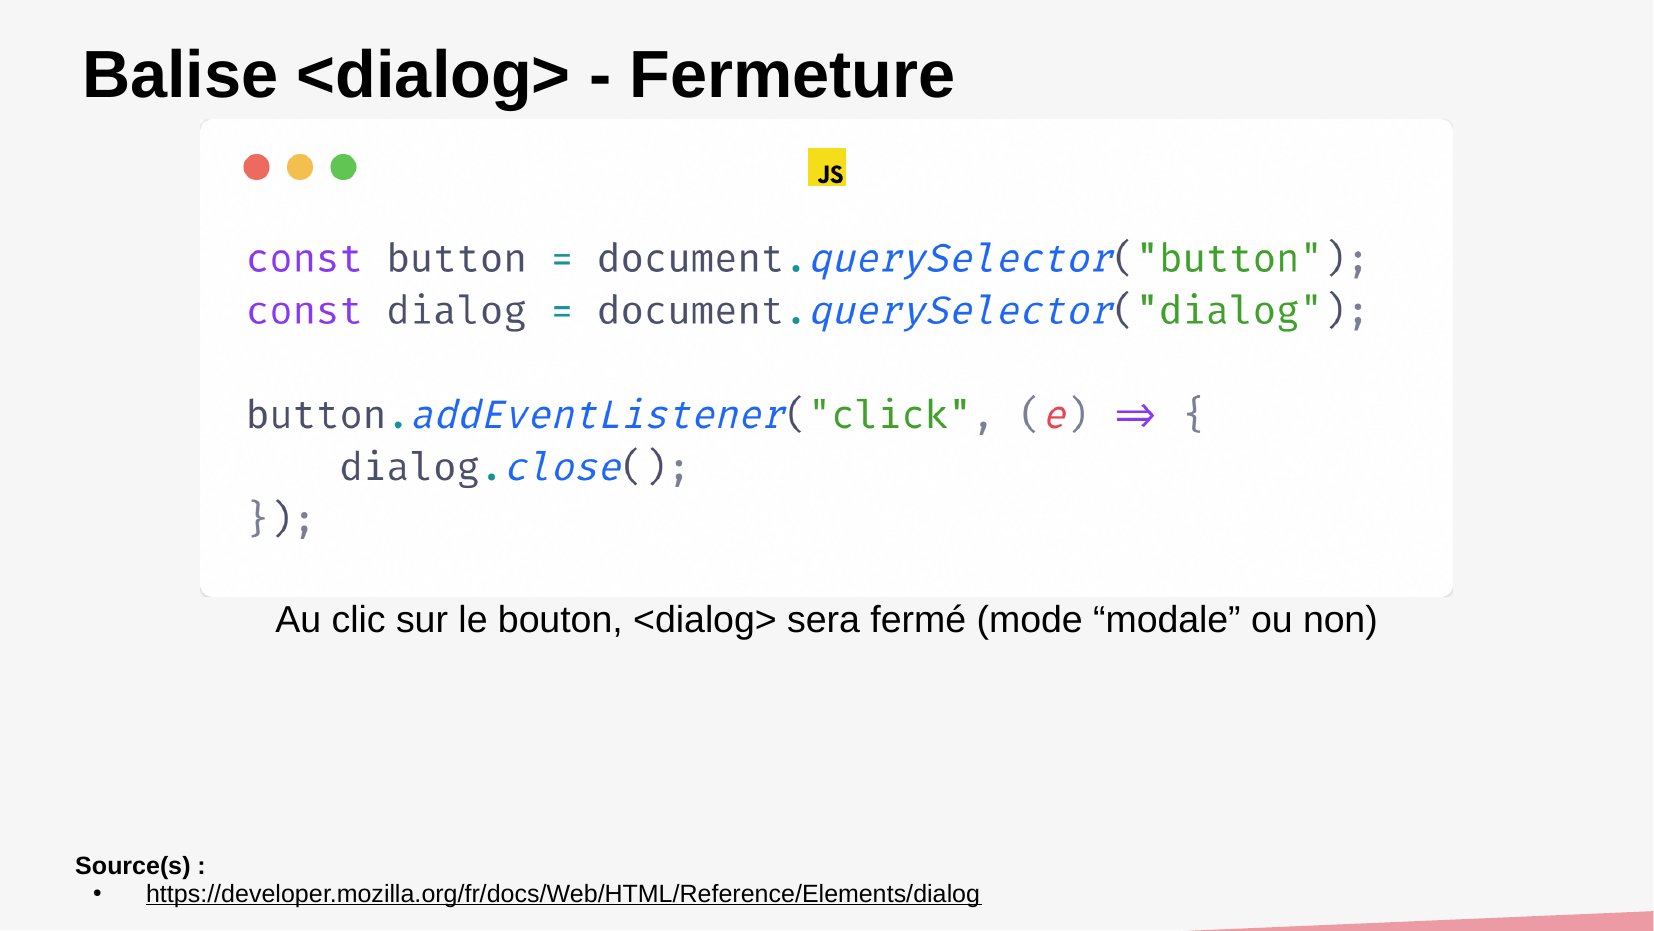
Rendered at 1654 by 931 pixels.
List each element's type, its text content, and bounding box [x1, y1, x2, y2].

picture [200, 119, 1453, 591]
title Balise <dialog> - Fermeture [82, 37, 1571, 114]
text_box Au clic sur le bouton, <dialog> sera fermé (mode “modale” ou non) [118, 591, 1536, 650]
text_box [1183, 911, 1654, 931]
text_box Source(s) : https://developer.mozilla.org/fr/docs/Web/HTML/Reference/Elements/dialog [60, 815, 1546, 916]
